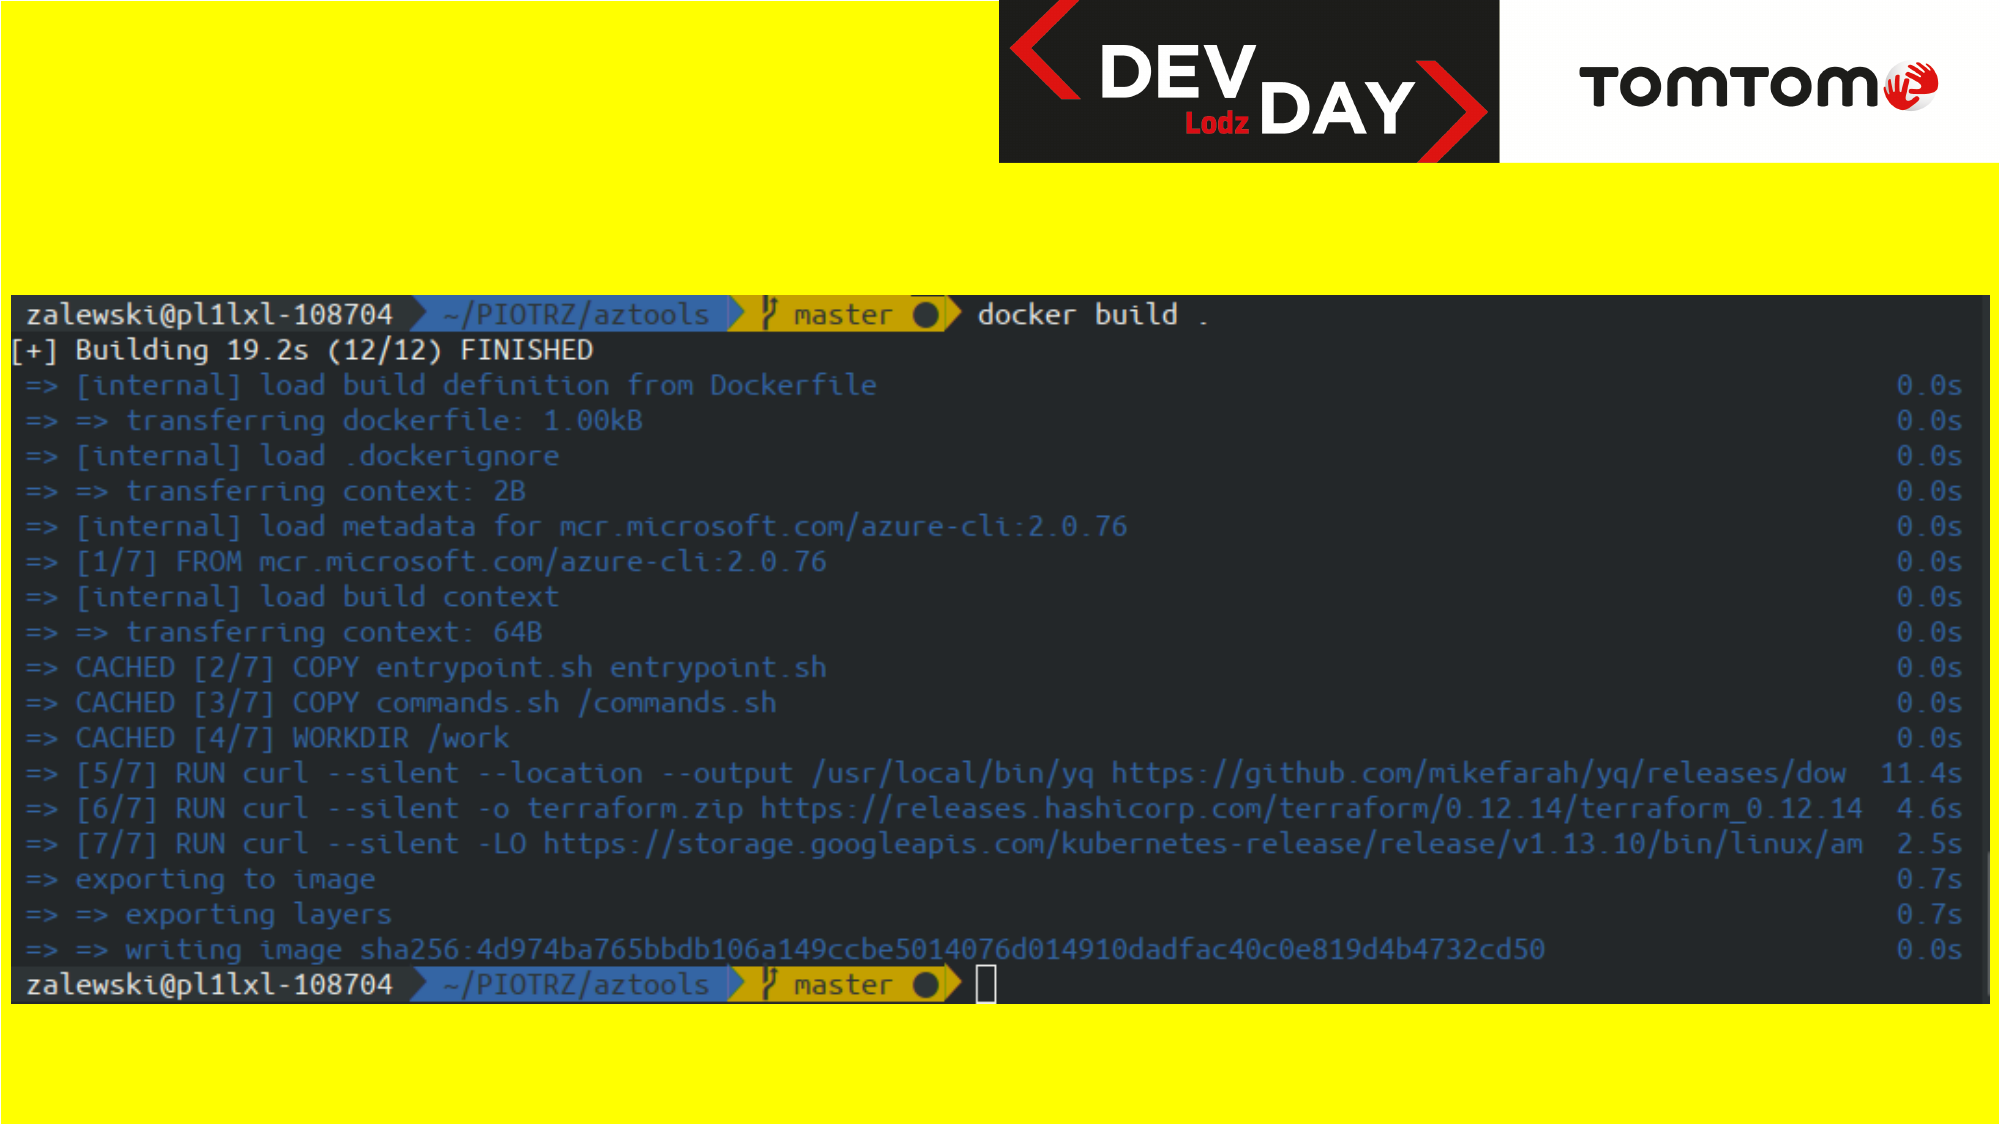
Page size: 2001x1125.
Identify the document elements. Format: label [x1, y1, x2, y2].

text_box [0, 0, 2000, 1125]
picture [11, 295, 1990, 1004]
picture [999, 0, 2000, 164]
